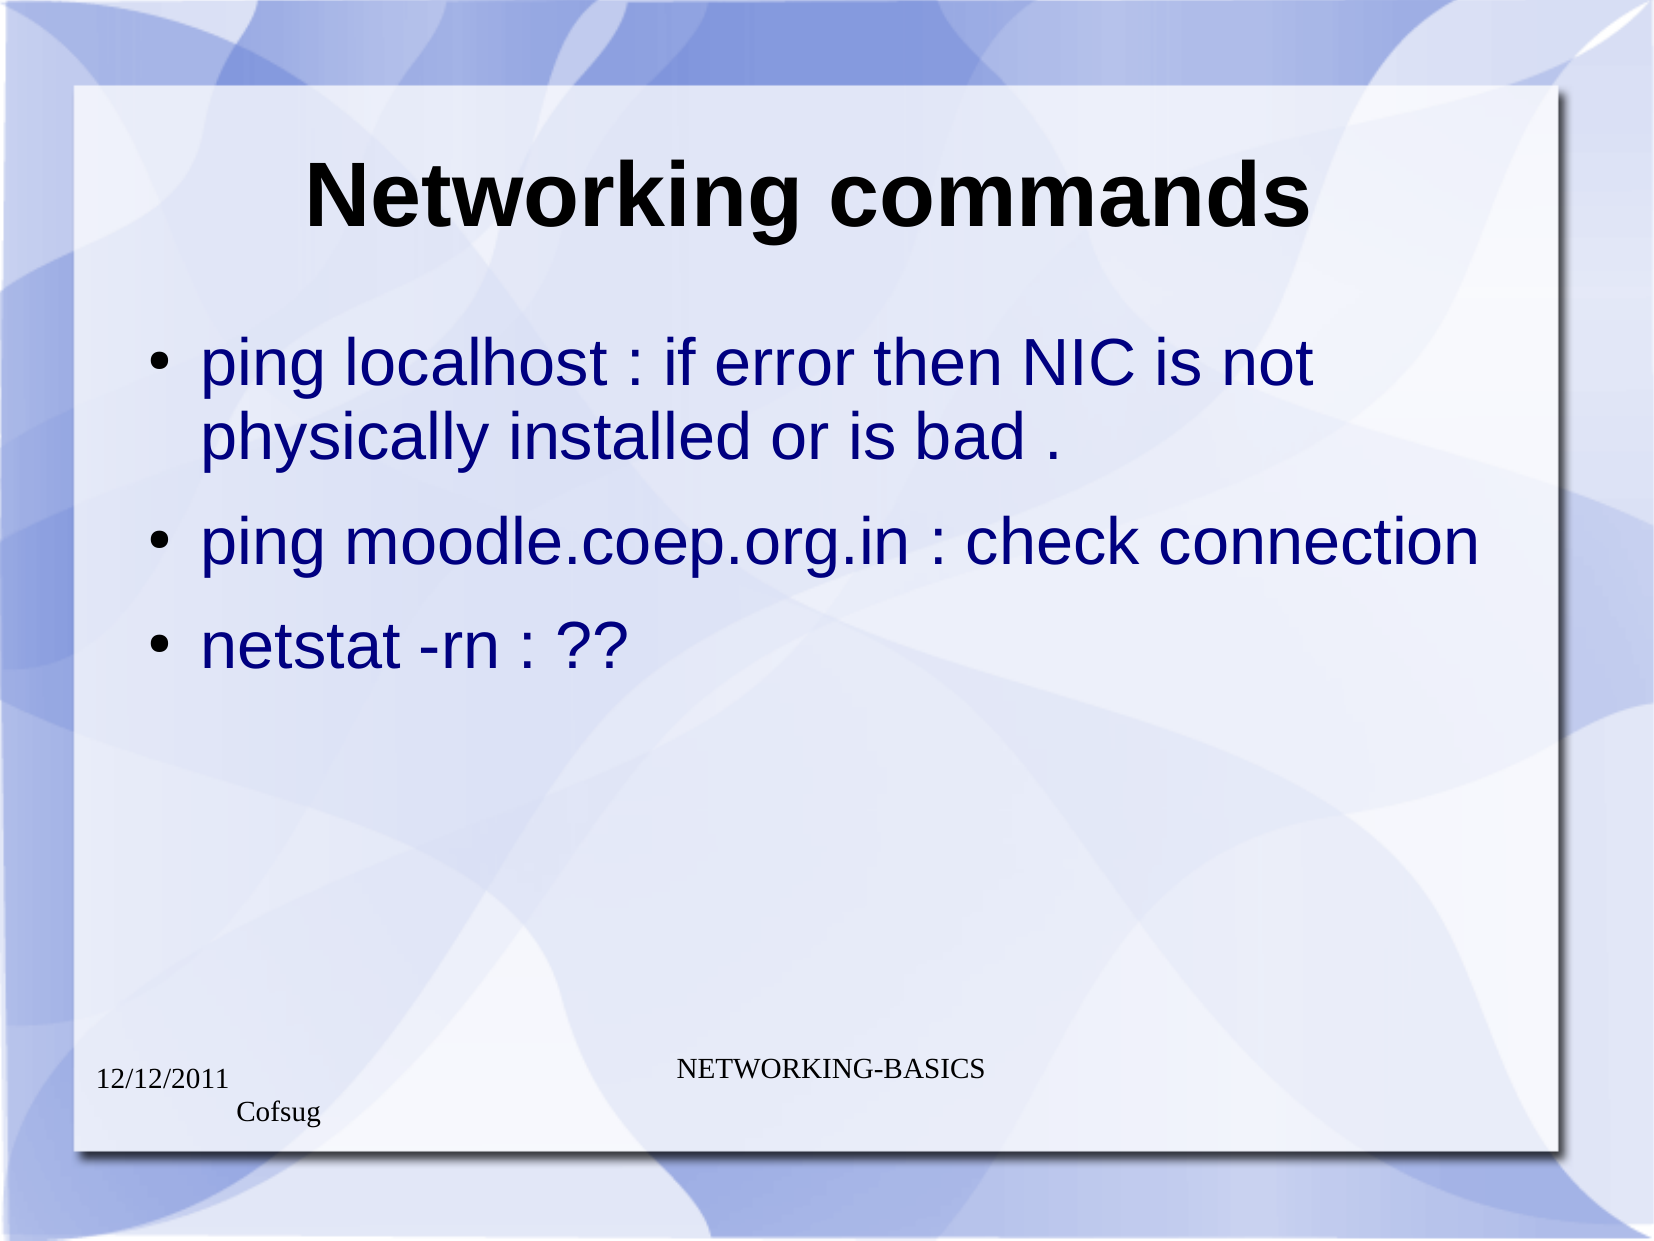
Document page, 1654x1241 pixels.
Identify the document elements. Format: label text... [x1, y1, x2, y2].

title Networking commands [82, 90, 1536, 298]
picture [0, 0, 1654, 1241]
list ping localhost : if error then NIC is not physically installed or is bad . ping moodle.coep.org.in : check connection netstat -rn : ?? [129, 324, 1489, 1144]
